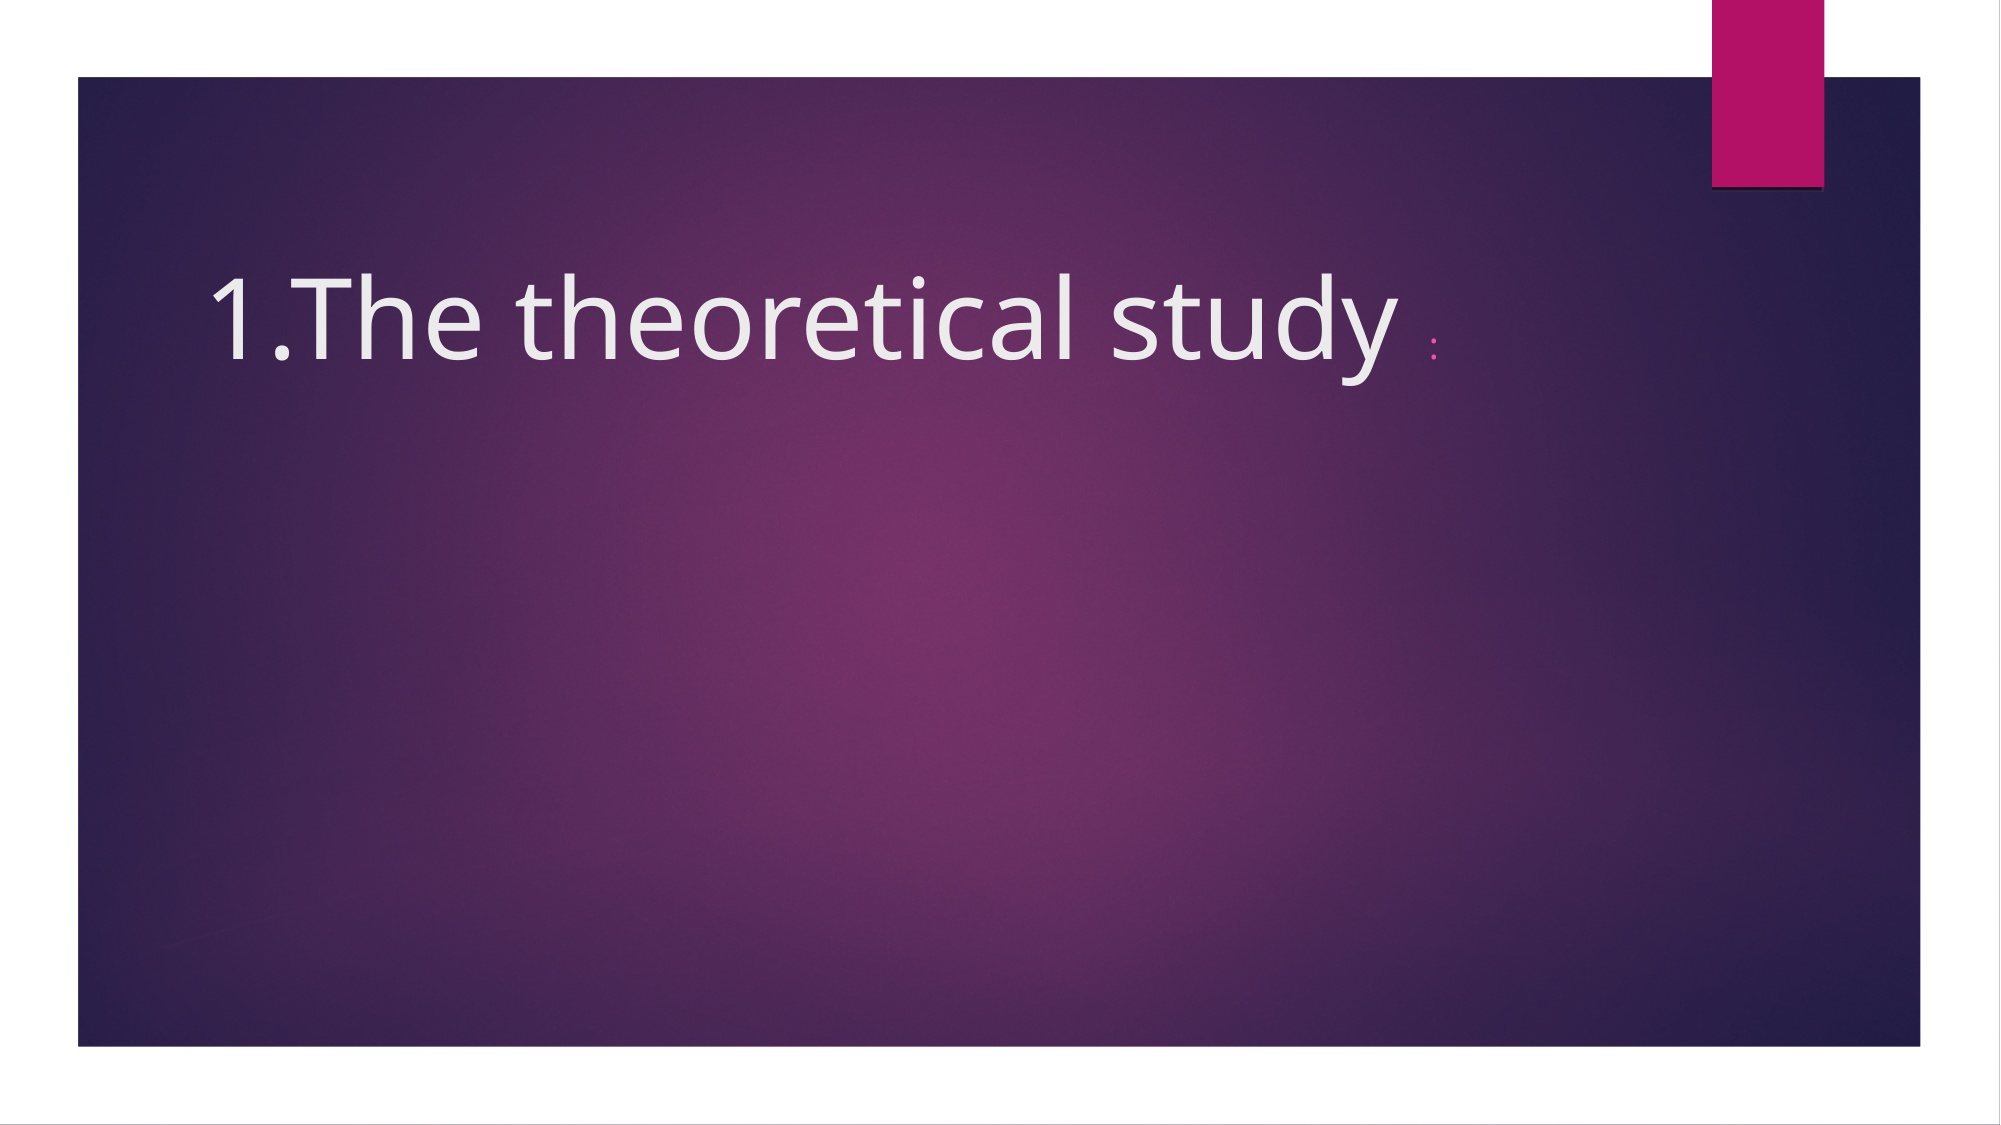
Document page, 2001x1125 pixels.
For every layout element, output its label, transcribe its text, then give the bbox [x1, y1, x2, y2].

text_box 1.The theoretical study : [188, 259, 1637, 390]
picture [79, 78, 1920, 1046]
